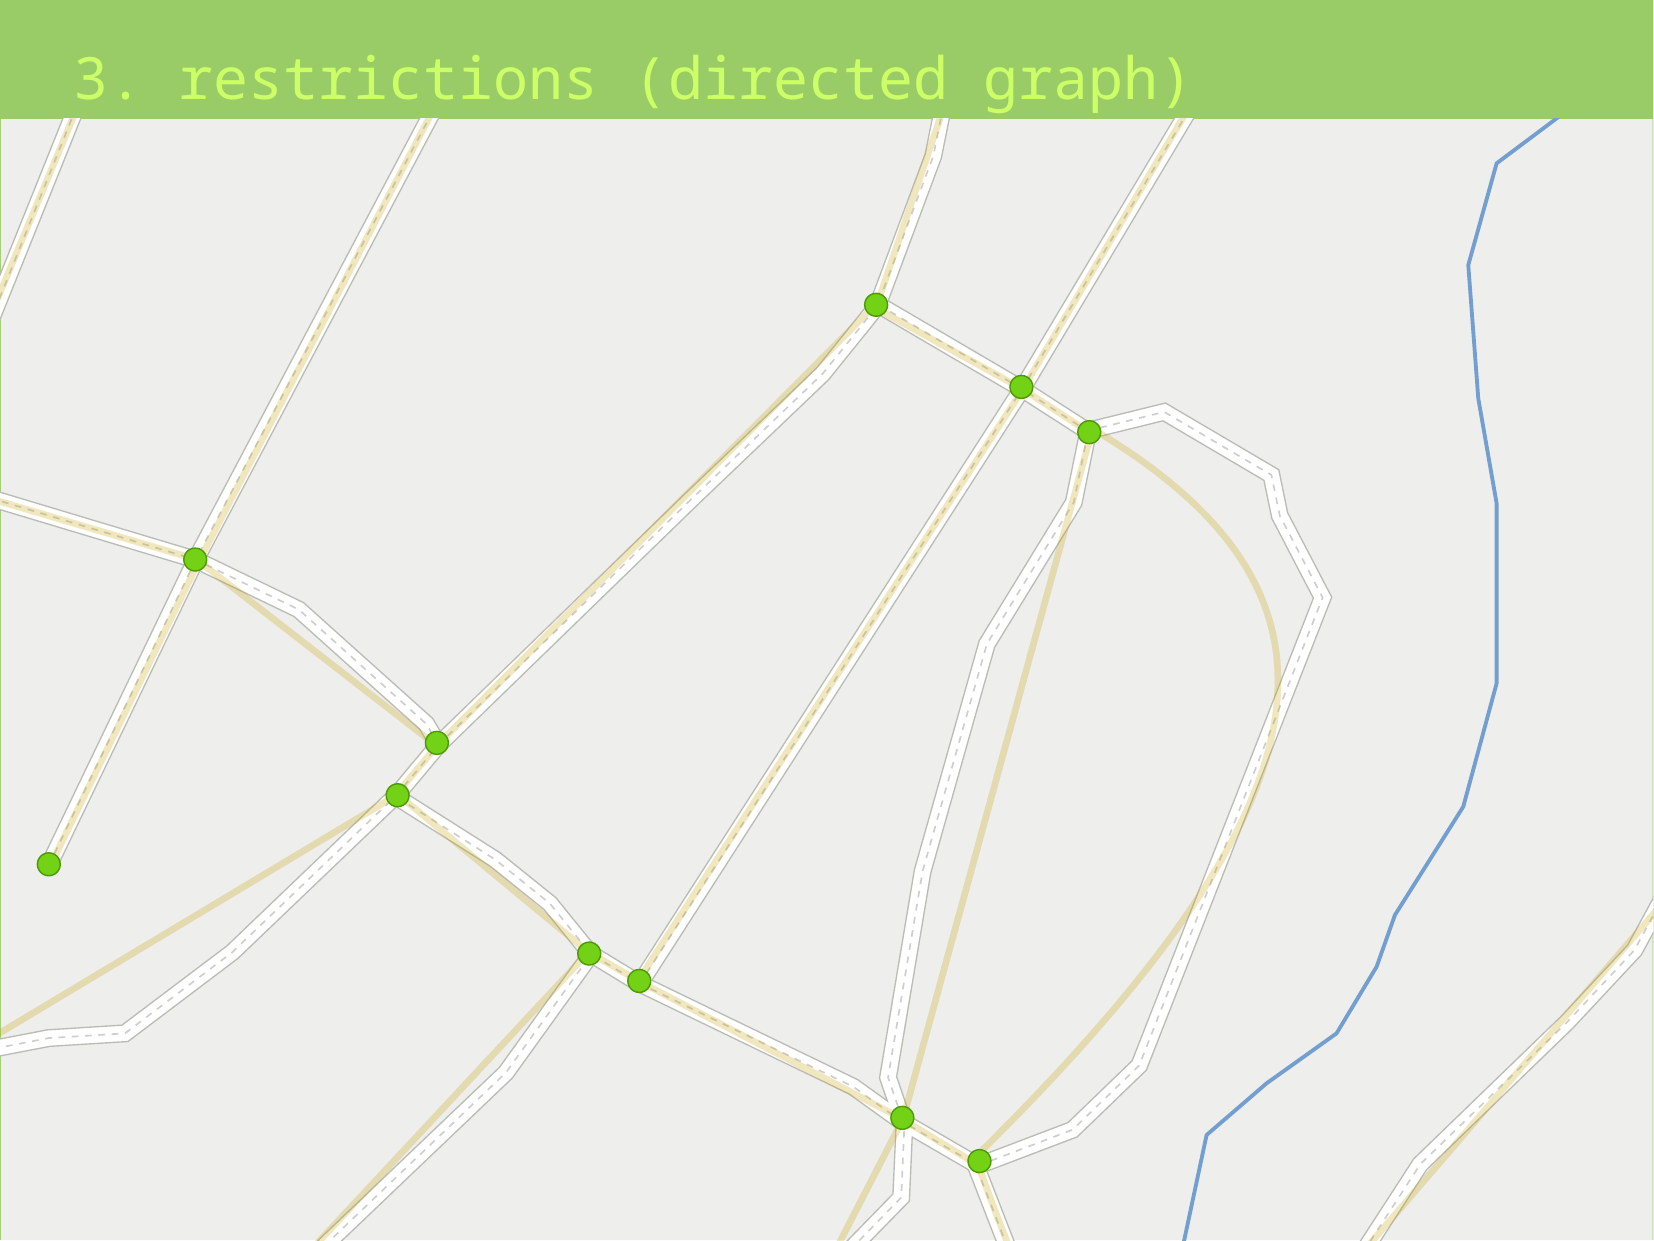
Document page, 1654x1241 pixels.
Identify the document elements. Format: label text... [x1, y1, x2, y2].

text_box 3. restrictions (directed graph) [59, 29, 1209, 115]
picture [0, 118, 1654, 1241]
